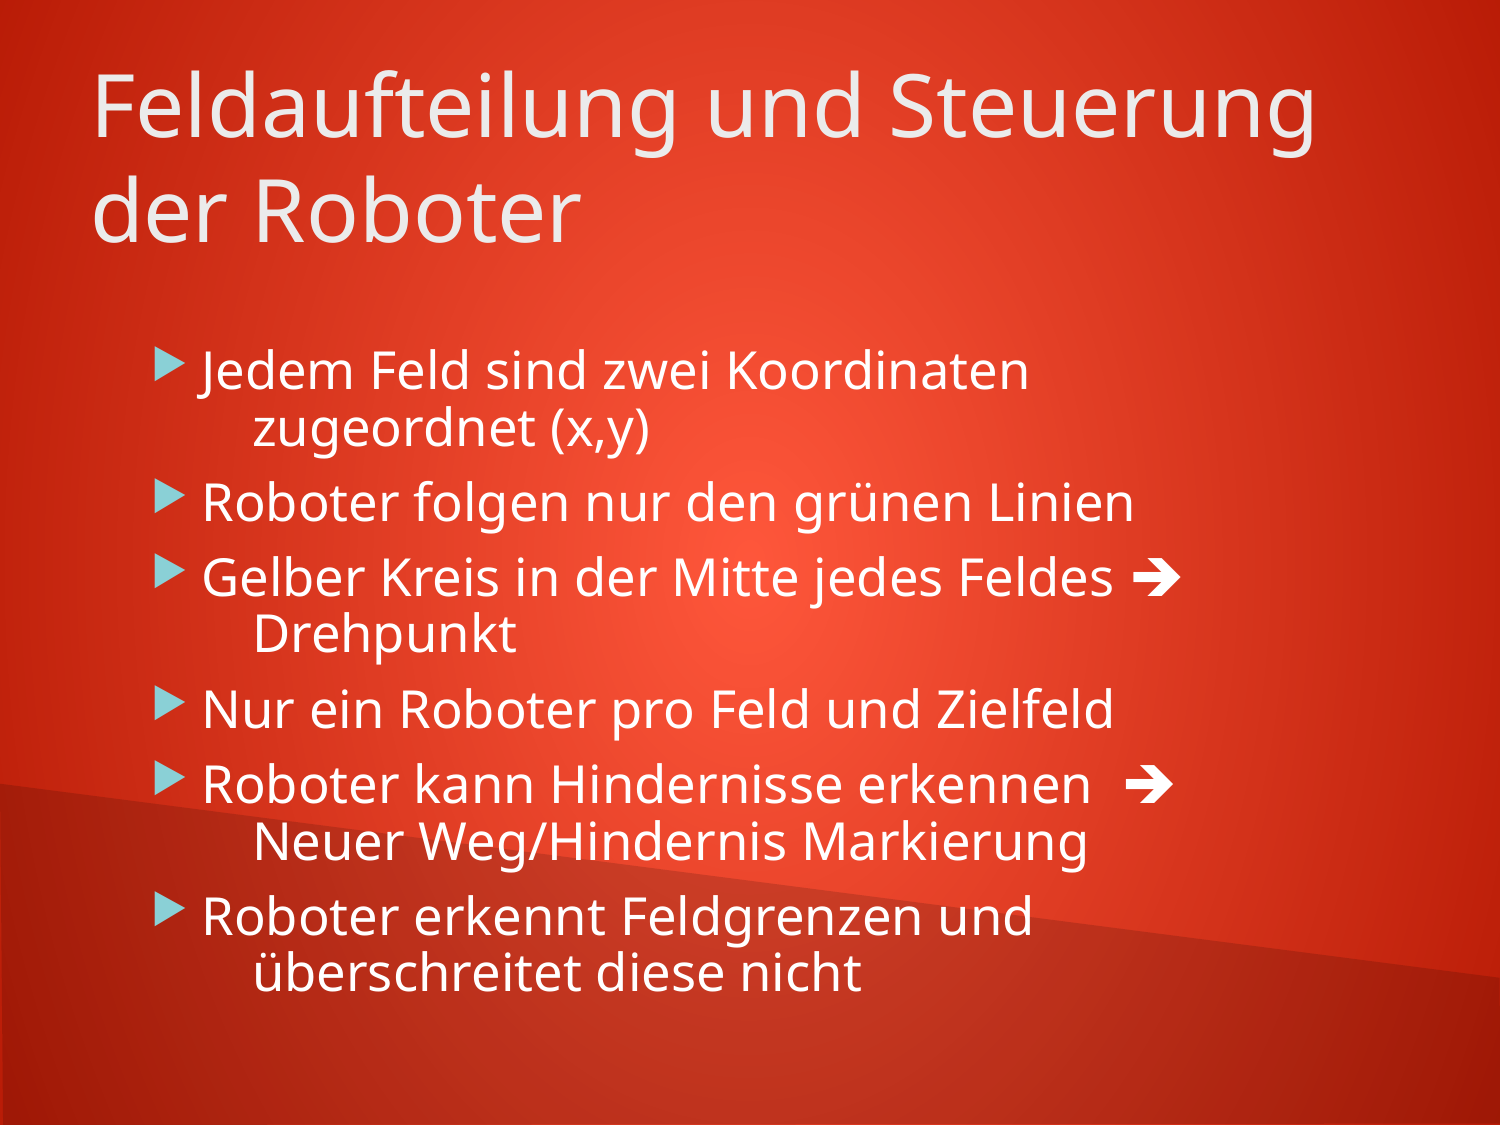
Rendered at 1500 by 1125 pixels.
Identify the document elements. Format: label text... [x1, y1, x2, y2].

title Feldaufteilung und Steuerung der Roboter [75, 42, 1426, 229]
list Jedem Feld sind zwei Koordinaten zugeordnet (x,y) Roboter folgen nur den grünen Linien Gelber Kreis in der Mitte jedes Feldes  Drehpunkt Nur ein Roboter pro Feld und Zielfeld Roboter kann Hindernisse erkennen  Neuer Weg/Hindernis Markierung Roboter erkennt Feldgrenzen und überschreitet diese nicht [135, 336, 1237, 1026]
